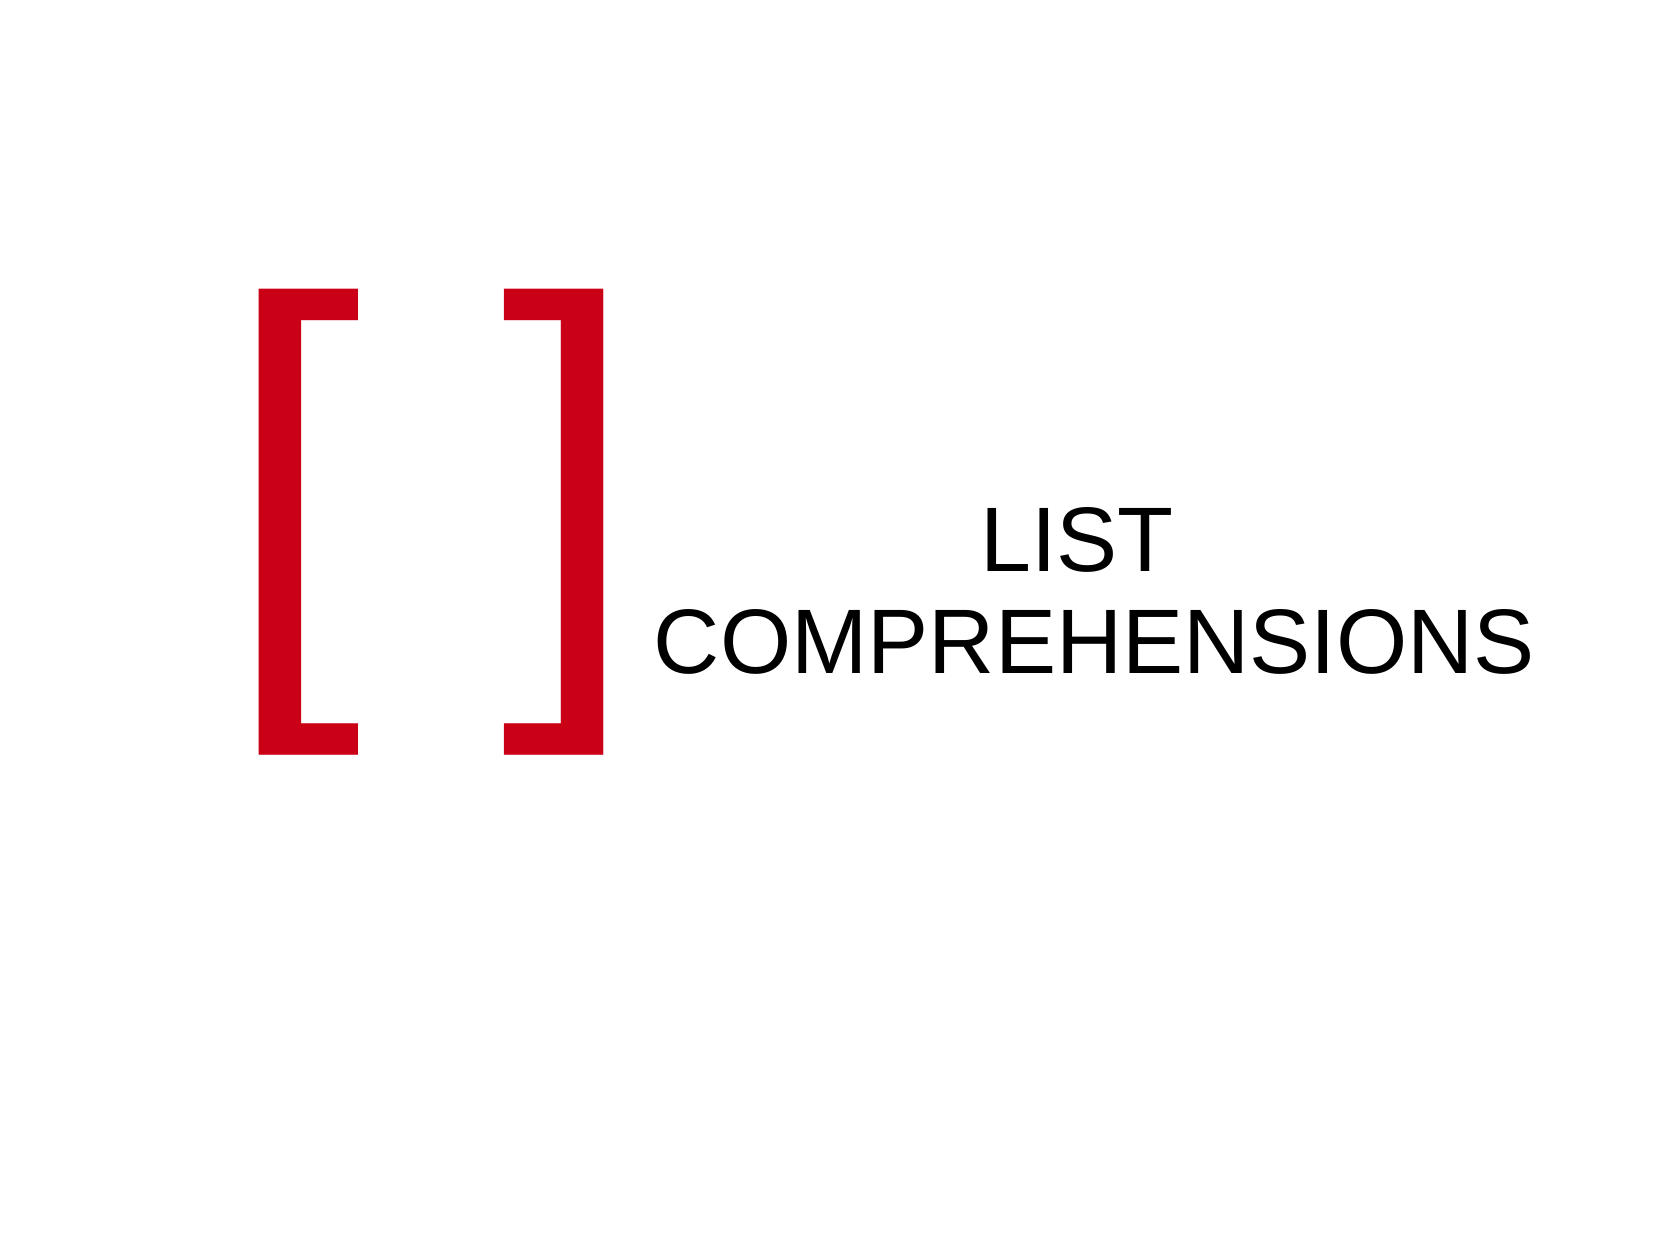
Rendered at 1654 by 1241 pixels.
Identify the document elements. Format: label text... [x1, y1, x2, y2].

title LIST COMPREHENSIONS [548, 56, 1571, 1126]
title [ ] [112, 0, 752, 1024]
